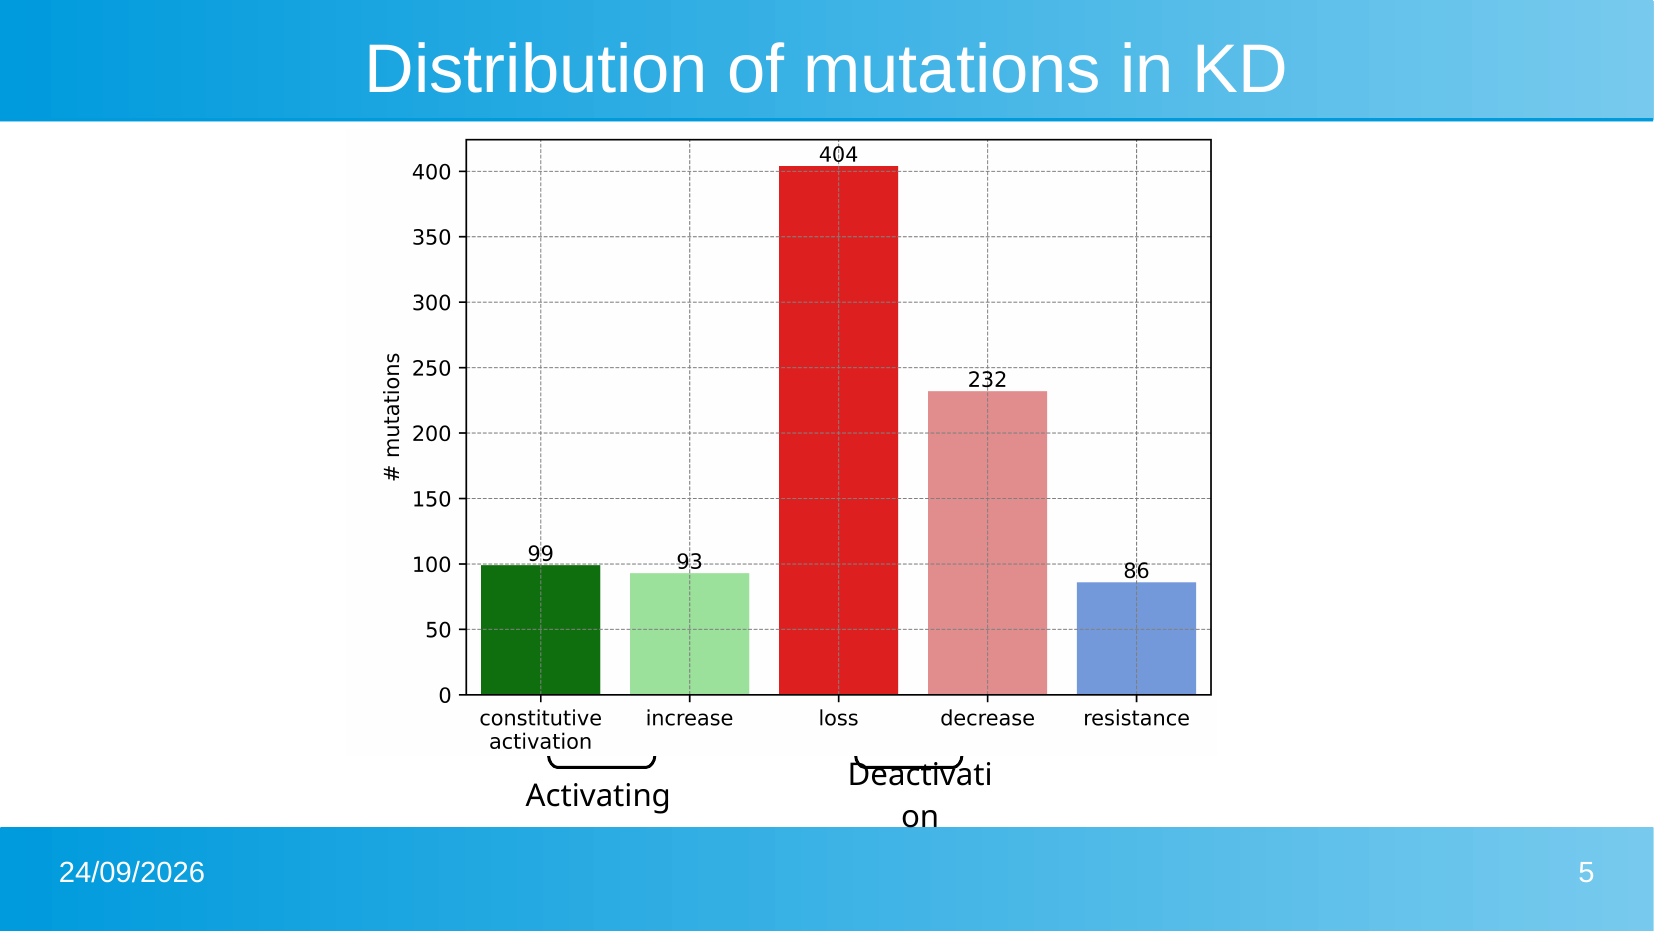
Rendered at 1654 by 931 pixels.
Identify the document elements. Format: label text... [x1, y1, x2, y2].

title Distribution of mutations in KD [59, 29, 1595, 108]
text_box Activating [551, 756, 653, 765]
text_box Deactivation [858, 756, 960, 765]
text_box Deactivation [789, 756, 1016, 848]
text_box Activating [400, 756, 761, 839]
picture [346, 129, 1217, 756]
